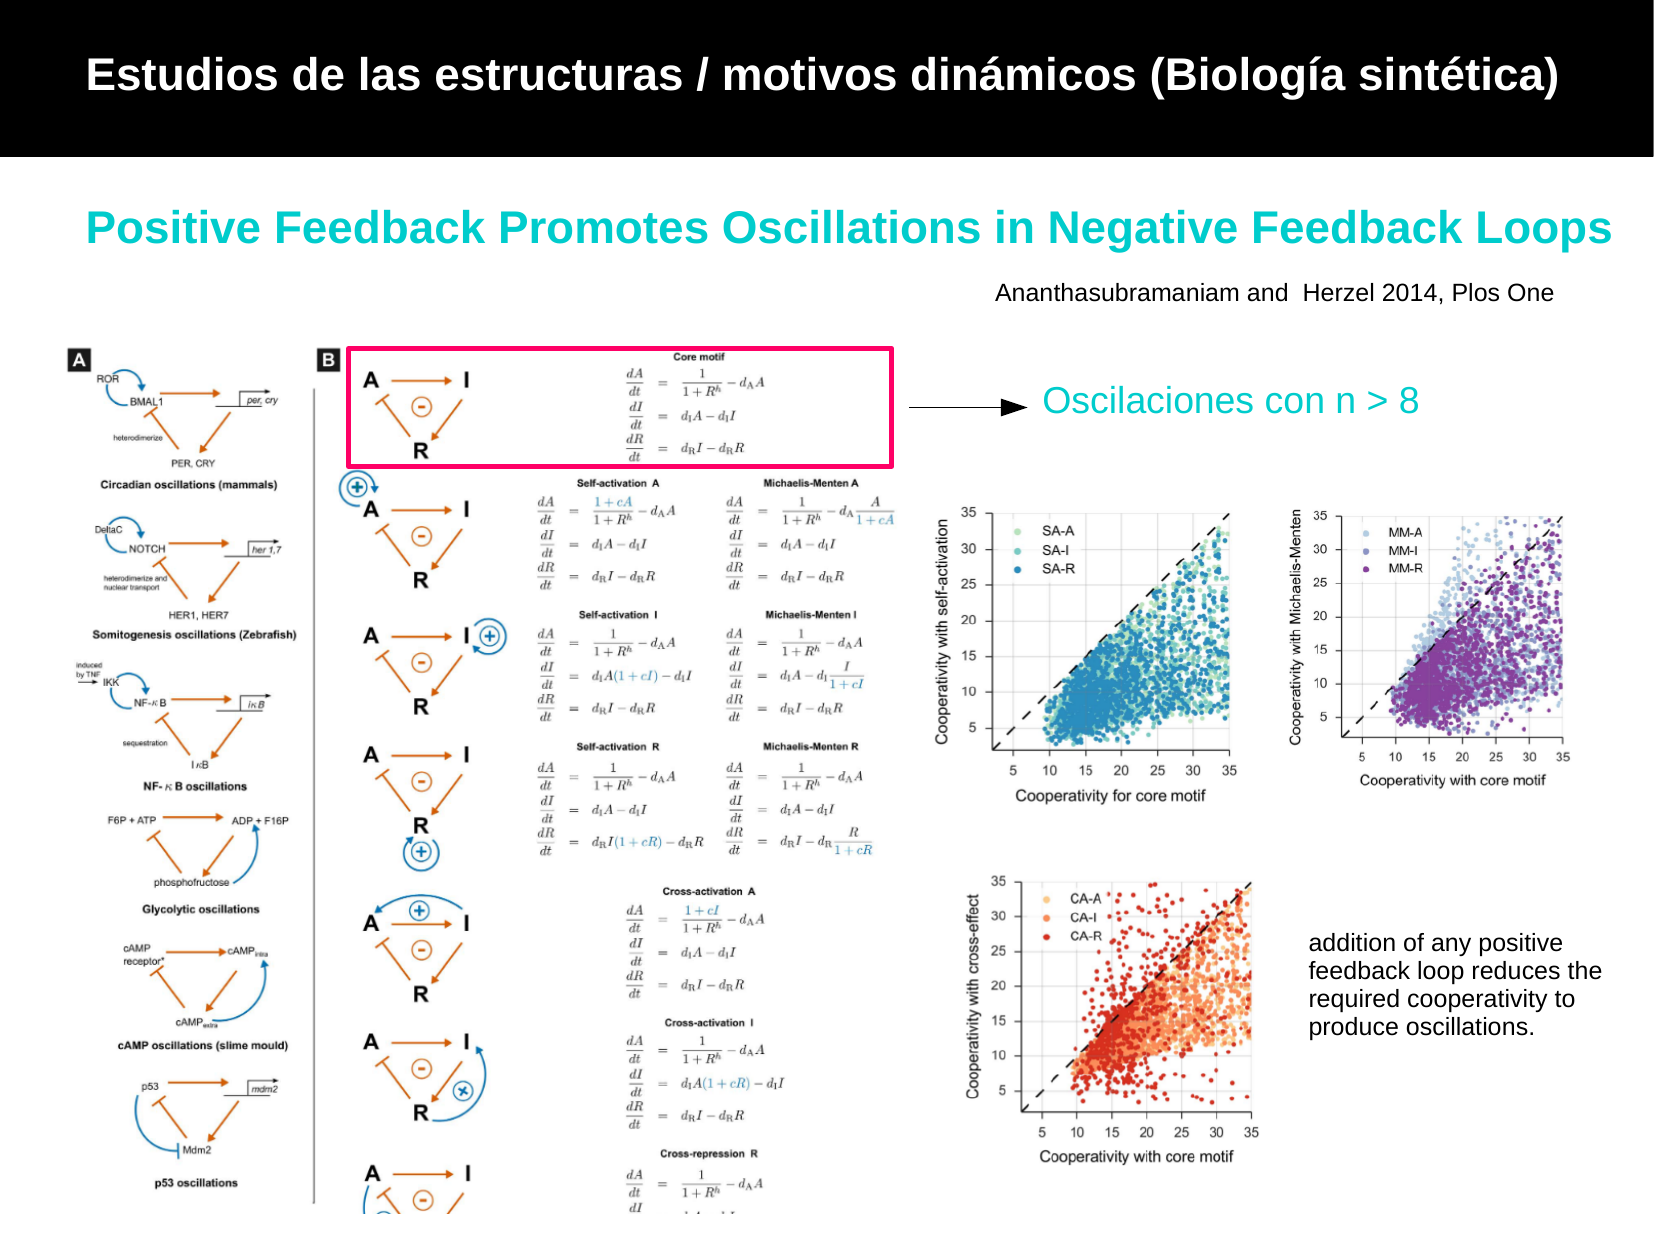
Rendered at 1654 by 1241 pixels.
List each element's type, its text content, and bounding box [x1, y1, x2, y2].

text_box Positive Feedback Promotes Oscillations in Negative Feedback Loops [70, 194, 1642, 278]
picture [35, 324, 1253, 1214]
text_box Ananthasubramaniam and Herzel 2014, Plos One [980, 271, 1640, 343]
text_box addition of any positive feedback loop reduces the required cooperativity to produce oscillations. [1293, 921, 1630, 1105]
text_box Estudios de las estructuras / motivos dinámicos (Biología sintética) [70, 41, 1642, 125]
picture [958, 868, 1264, 1167]
text_box [0, 0, 1654, 157]
text_box Oscilaciones con n > 8 [1027, 372, 1435, 429]
picture [1283, 501, 1583, 795]
